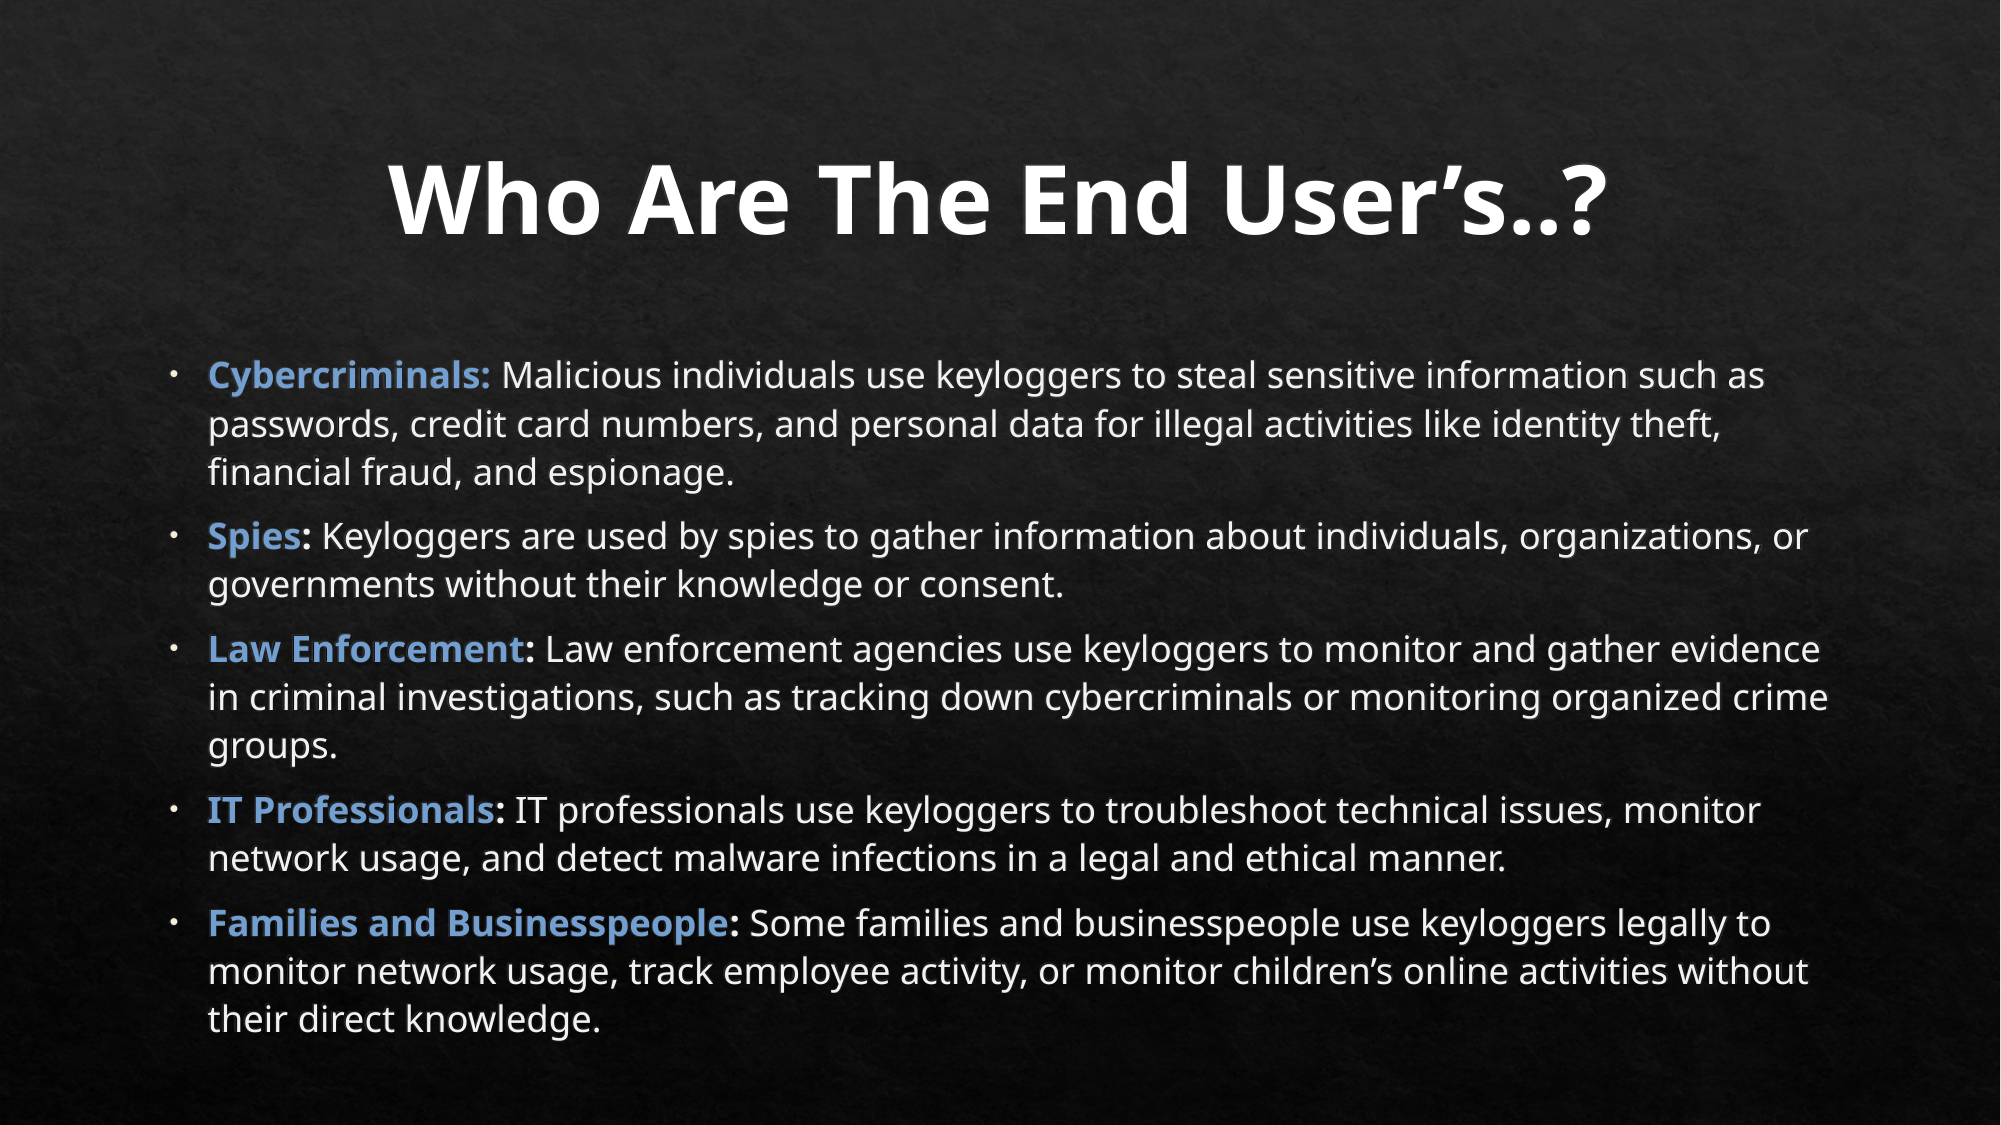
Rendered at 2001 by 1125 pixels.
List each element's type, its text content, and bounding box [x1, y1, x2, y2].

title Who Are The End User’s..? [149, 99, 1849, 307]
picture [0, 0, 2001, 1125]
list Cybercriminals: Malicious individuals use keyloggers to steal sensitive information such as passwords, credit card numbers, and personal data for illegal activities like identity theft, financial fraud, and espionage. Spies: Keyloggers are used by spies to gather information about individuals, organizations, or governments without their knowledge or consent. Law Enforcement: Law enforcement agencies use keyloggers to monitor and gather evidence in criminal investigations, such as tracking down cybercriminals or monitoring organized crime groups. IT Professionals: IT professionals use keyloggers to troubleshoot technical issues, monitor network usage, and detect malware infections in a legal and ethical manner. Families and Businesspeople: Some families and businesspeople use keyloggers legally to monitor network usage, track employee activity, or monitor children’s online activities without their direct knowledge. [149, 340, 1849, 1049]
